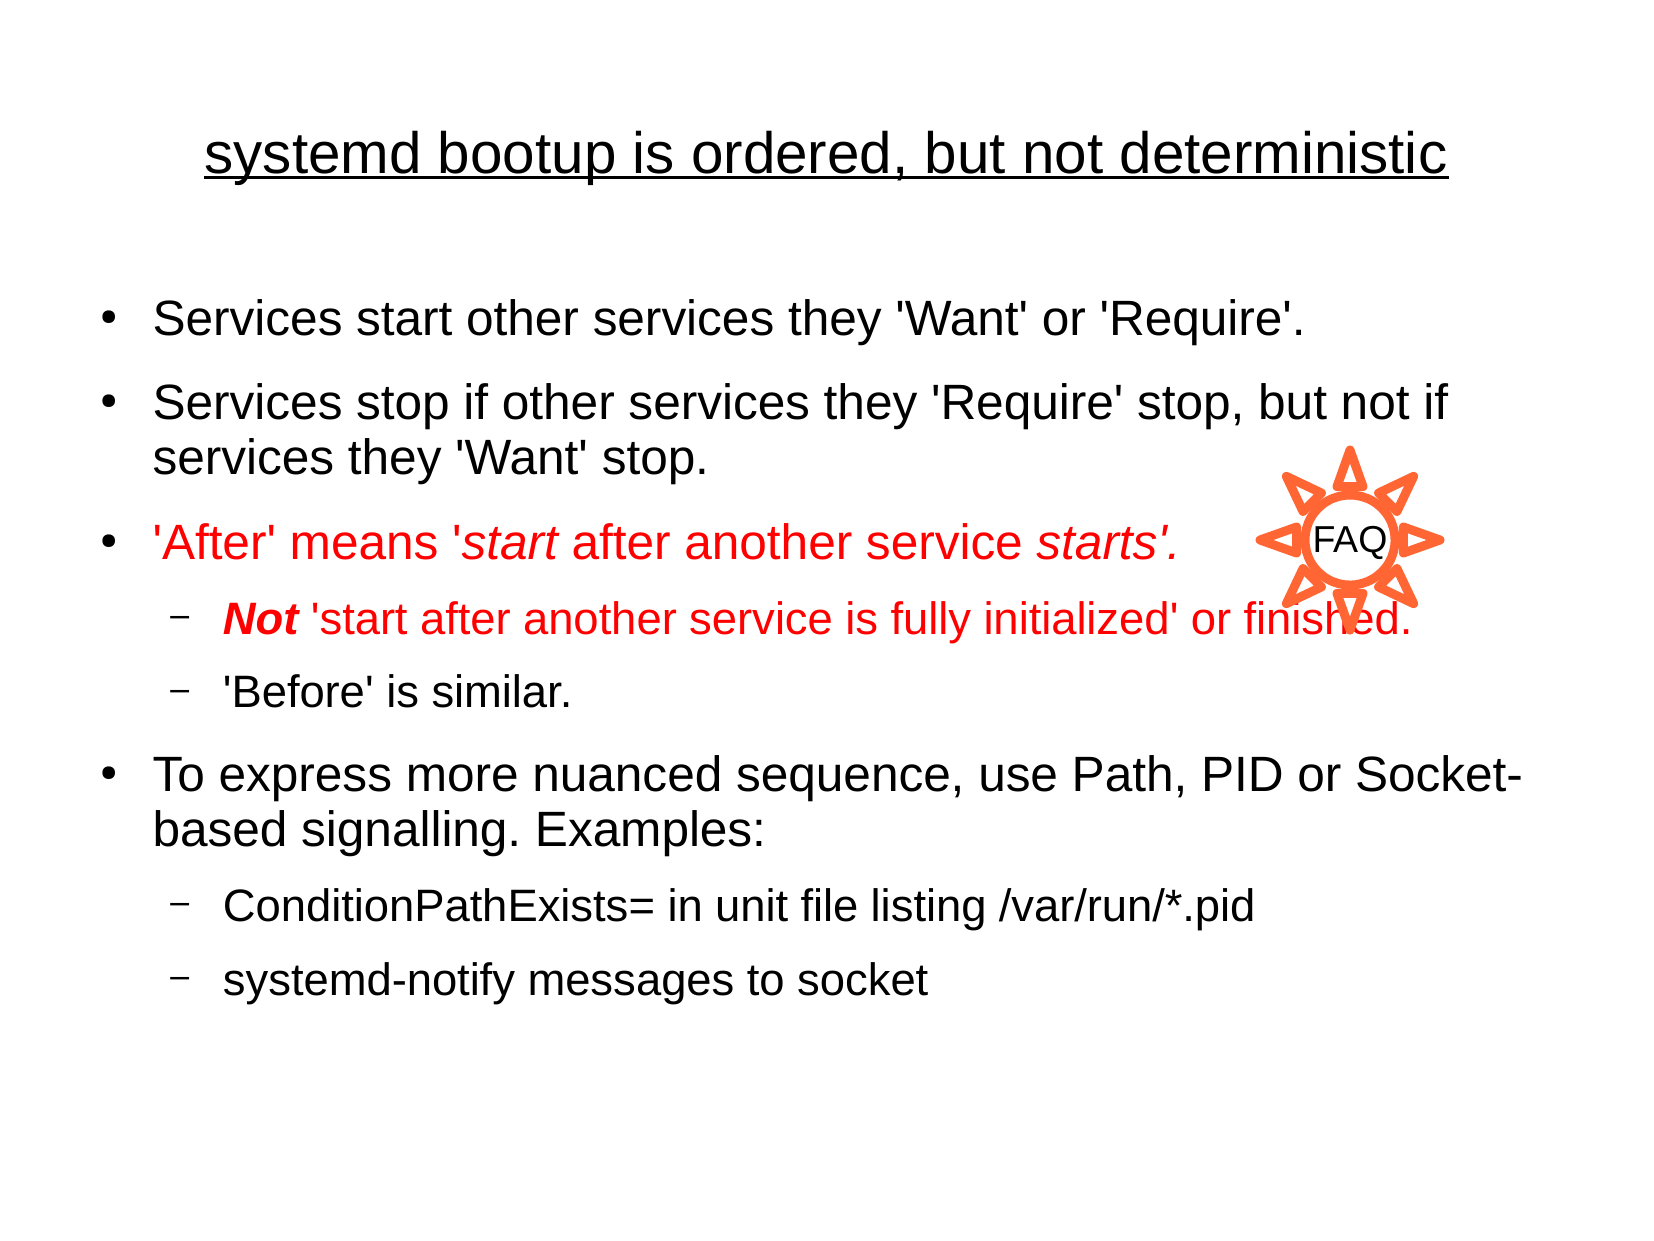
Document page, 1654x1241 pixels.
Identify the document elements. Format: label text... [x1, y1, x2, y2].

title systemd bootup is ordered, but not deterministic [82, 49, 1571, 257]
list Services start other services they 'Want' or 'Require'. Services stop if other services they 'Require' stop, but not if services they 'Want' stop. 'After' means 'start after another service starts'. Not 'start after another service is fully initialized' or finished. 'Before' is similar. To express more nuanced sequence, use Path, PID or Socket-based signalling. Examples: ConditionPathExists= in unit file listing /var/run/*.pid systemd-notify messages to socket [82, 290, 1571, 1010]
text_box FAQ [1297, 511, 1403, 569]
